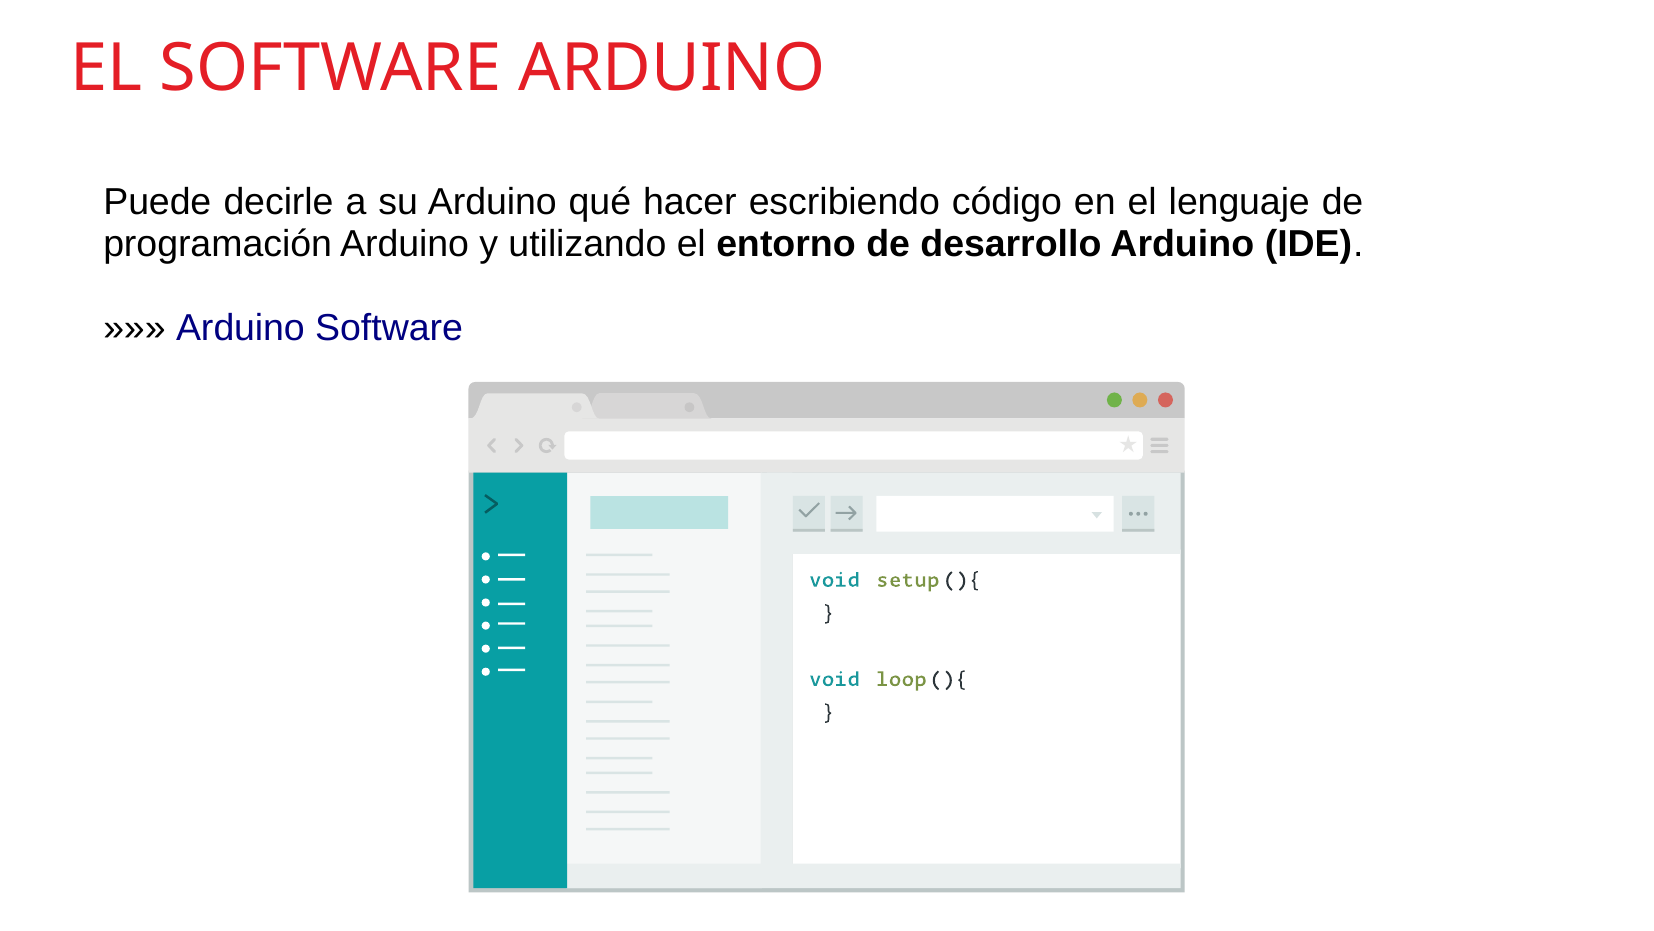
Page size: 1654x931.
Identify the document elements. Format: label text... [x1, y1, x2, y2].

text_box Puede decirle a su Arduino qué hacer escribiendo código en el lenguaje de programación Arduino y utilizando el entorno de desarrollo Arduino (IDE). »»» Arduino Software [88, 172, 1565, 356]
picture [461, 378, 1193, 898]
title EL SOFTWARE ARDUINO [70, 11, 1347, 118]
